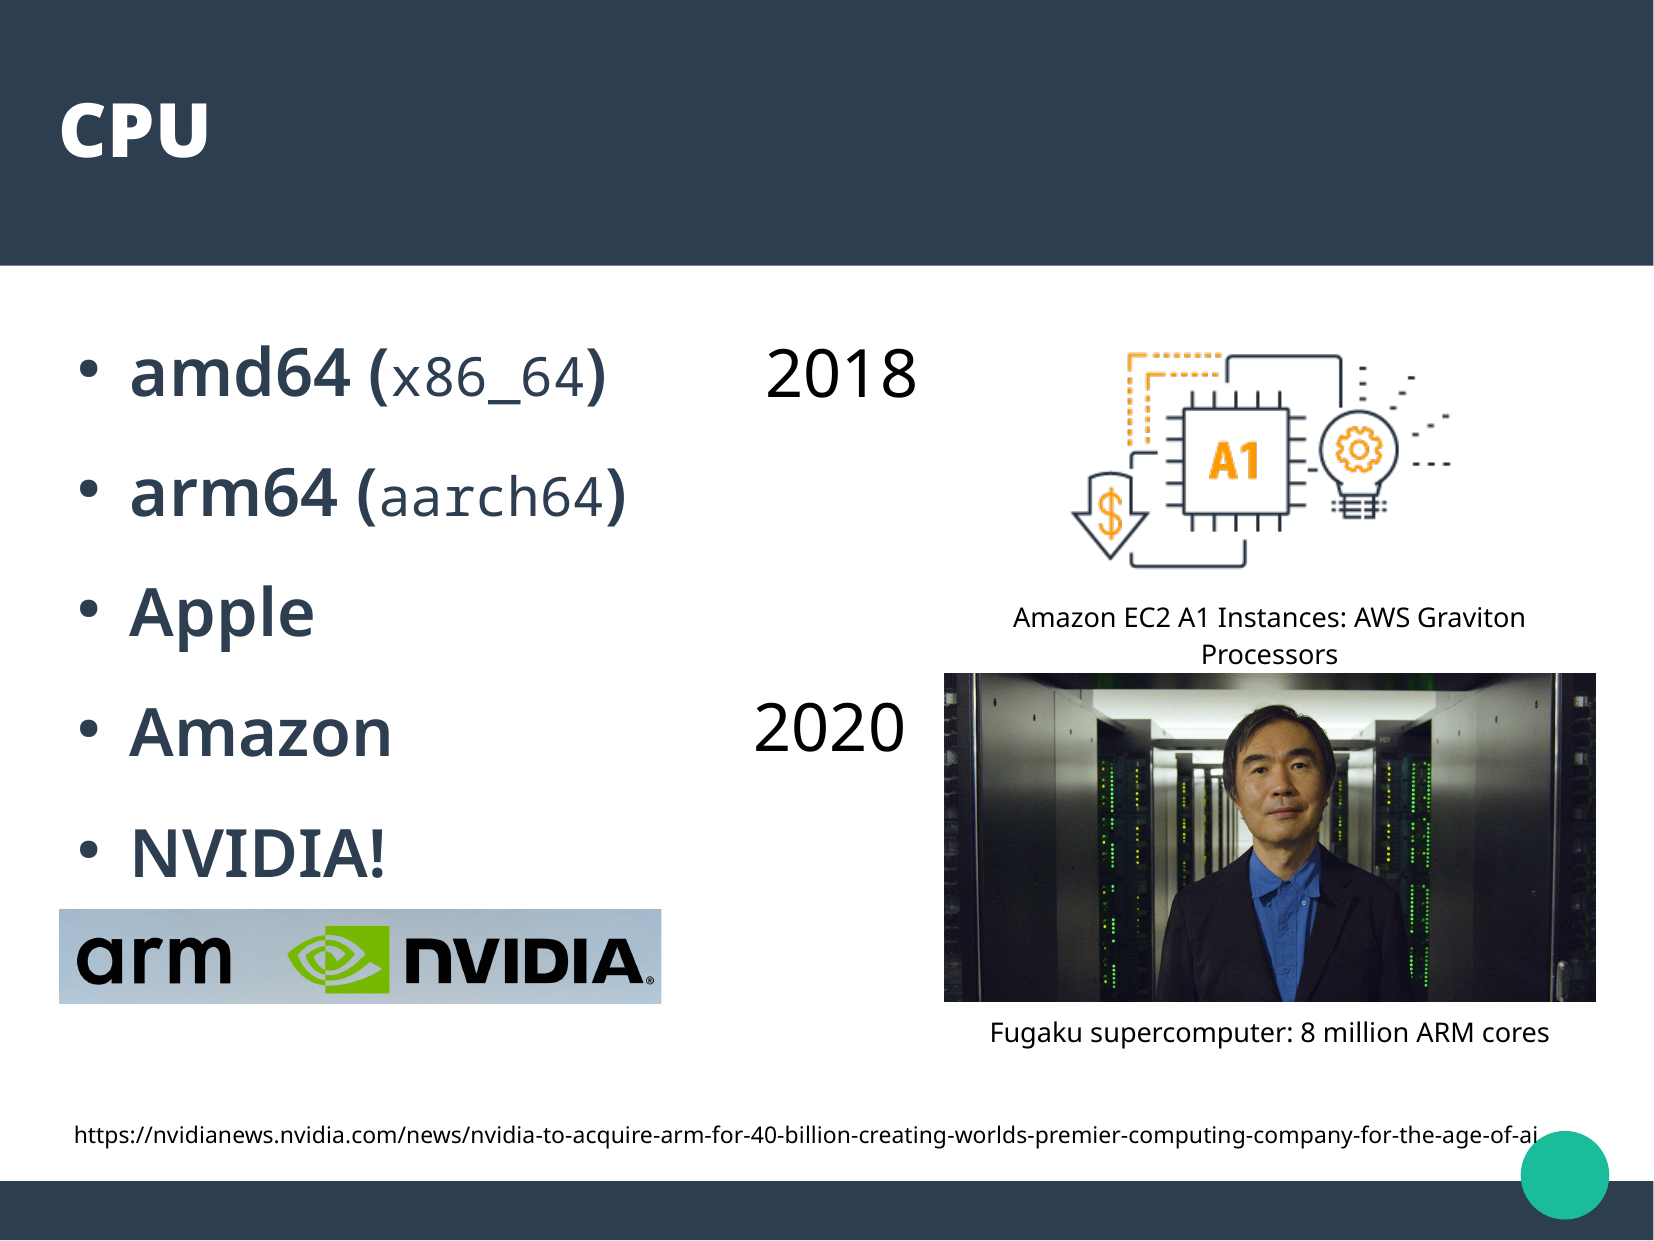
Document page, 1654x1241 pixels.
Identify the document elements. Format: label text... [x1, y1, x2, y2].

picture [956, 342, 1568, 579]
text_box Fugaku supercomputer: 8 million ARM cores [944, 1006, 1595, 1105]
picture [944, 673, 1596, 1002]
text_box Amazon EC2 A1 Instances: AWS Graviton Processors [944, 591, 1595, 656]
picture [59, 909, 662, 1004]
list amd64 (x86_64) arm64 (aarch64) Apple Amazon NVIDIA! [59, 324, 1595, 1111]
text_box 2020 [732, 673, 922, 780]
text_box https://nvidianews.nvidia.com/news/nvidia-to-acquire-arm-for-40-billion-creating-worlds-premier-computing-company-for-the-age-of-ai [59, 1111, 1595, 1156]
text_box 2018 [744, 318, 934, 426]
title CPU [59, 49, 1595, 207]
